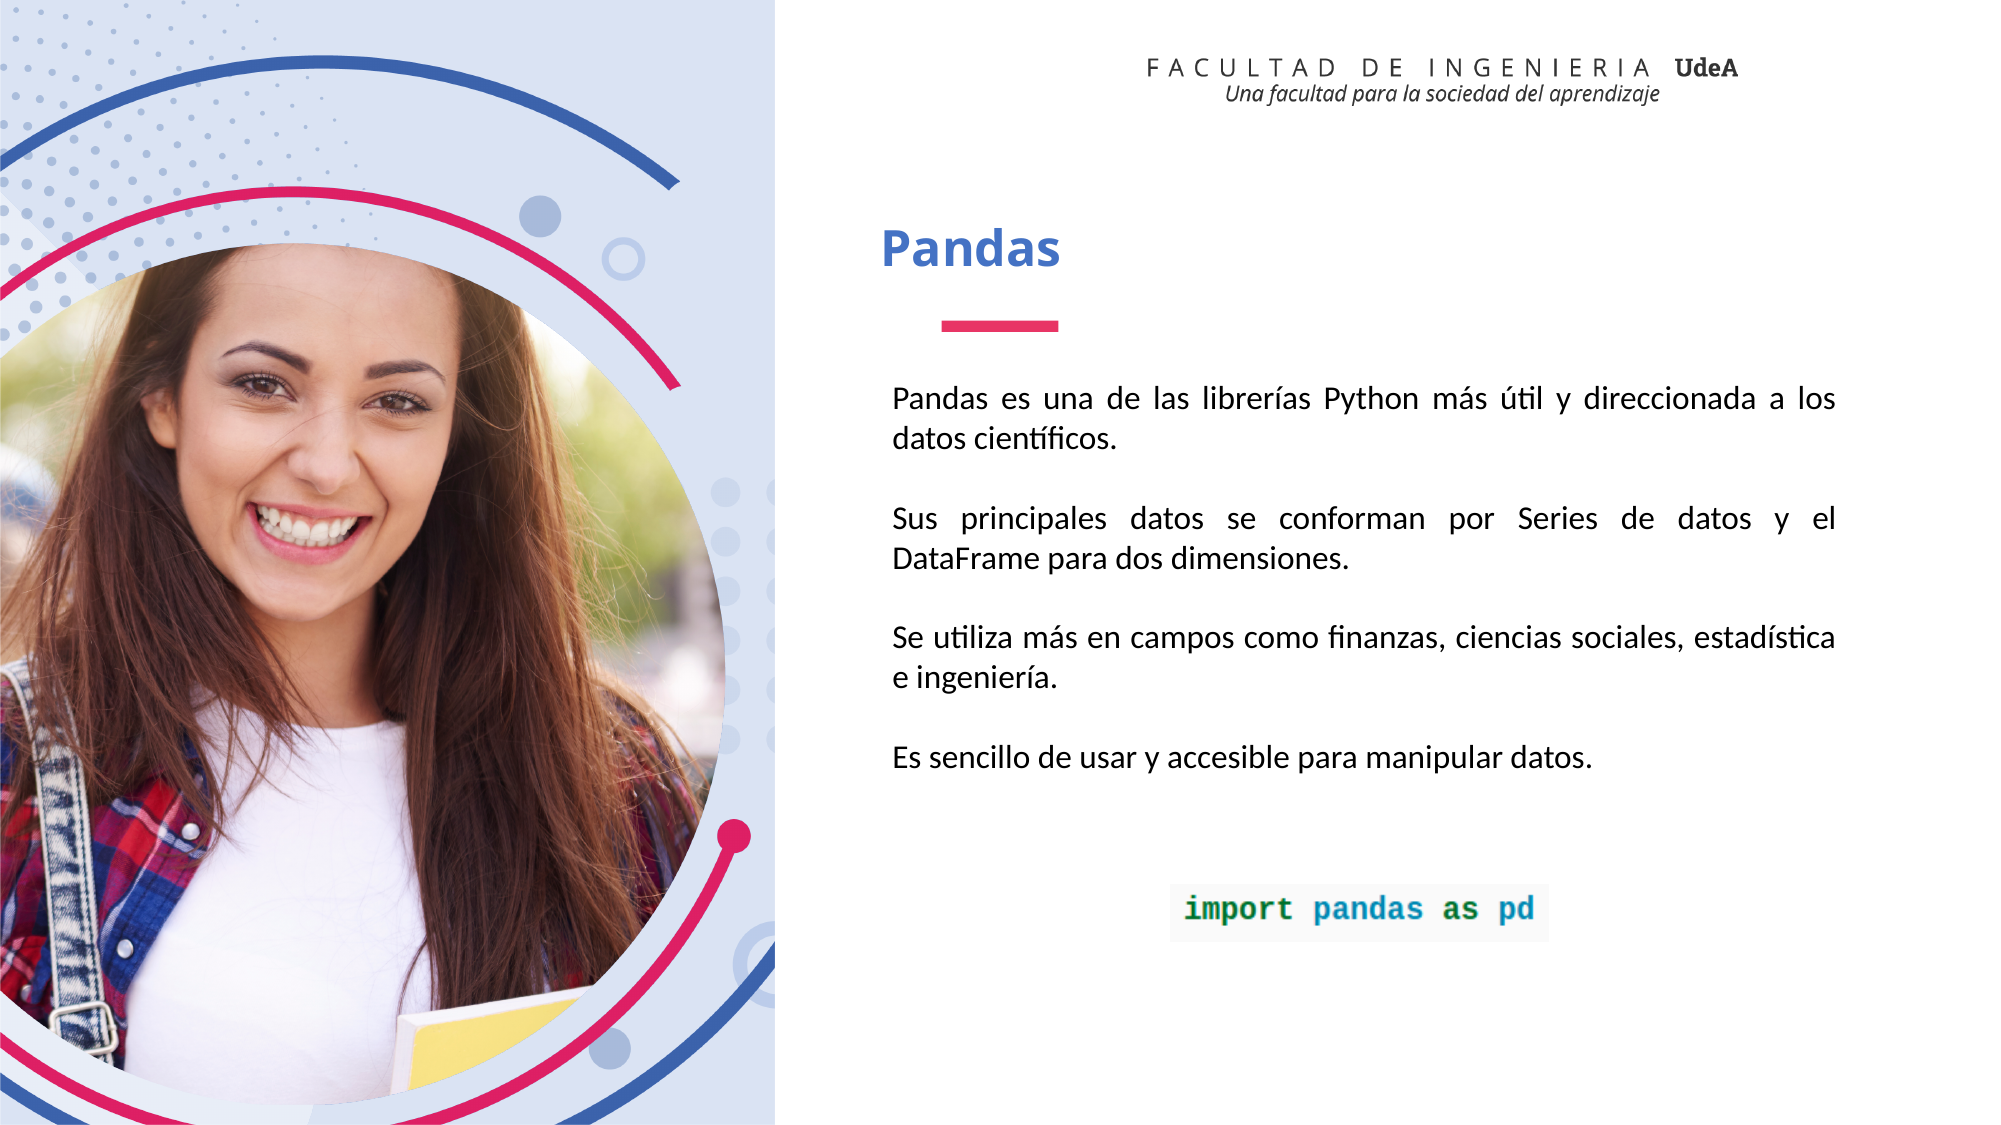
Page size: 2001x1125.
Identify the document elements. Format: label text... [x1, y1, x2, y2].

text_box Pandas es una de las librerías Python más útil y direccionada a los datos científicos. Sus principales datos se conforman por Series de datos y el DataFrame para dos dimensiones. Se utiliza más en campos como finanzas, ciencias sociales, estadística e ingeniería. Es sencillo de usar y accesible para manipular datos. [877, 368, 1853, 783]
picture [0, 0, 775, 1125]
picture [1170, 884, 1549, 942]
picture [1148, 57, 1738, 106]
text_box Pandas [865, 195, 1762, 306]
